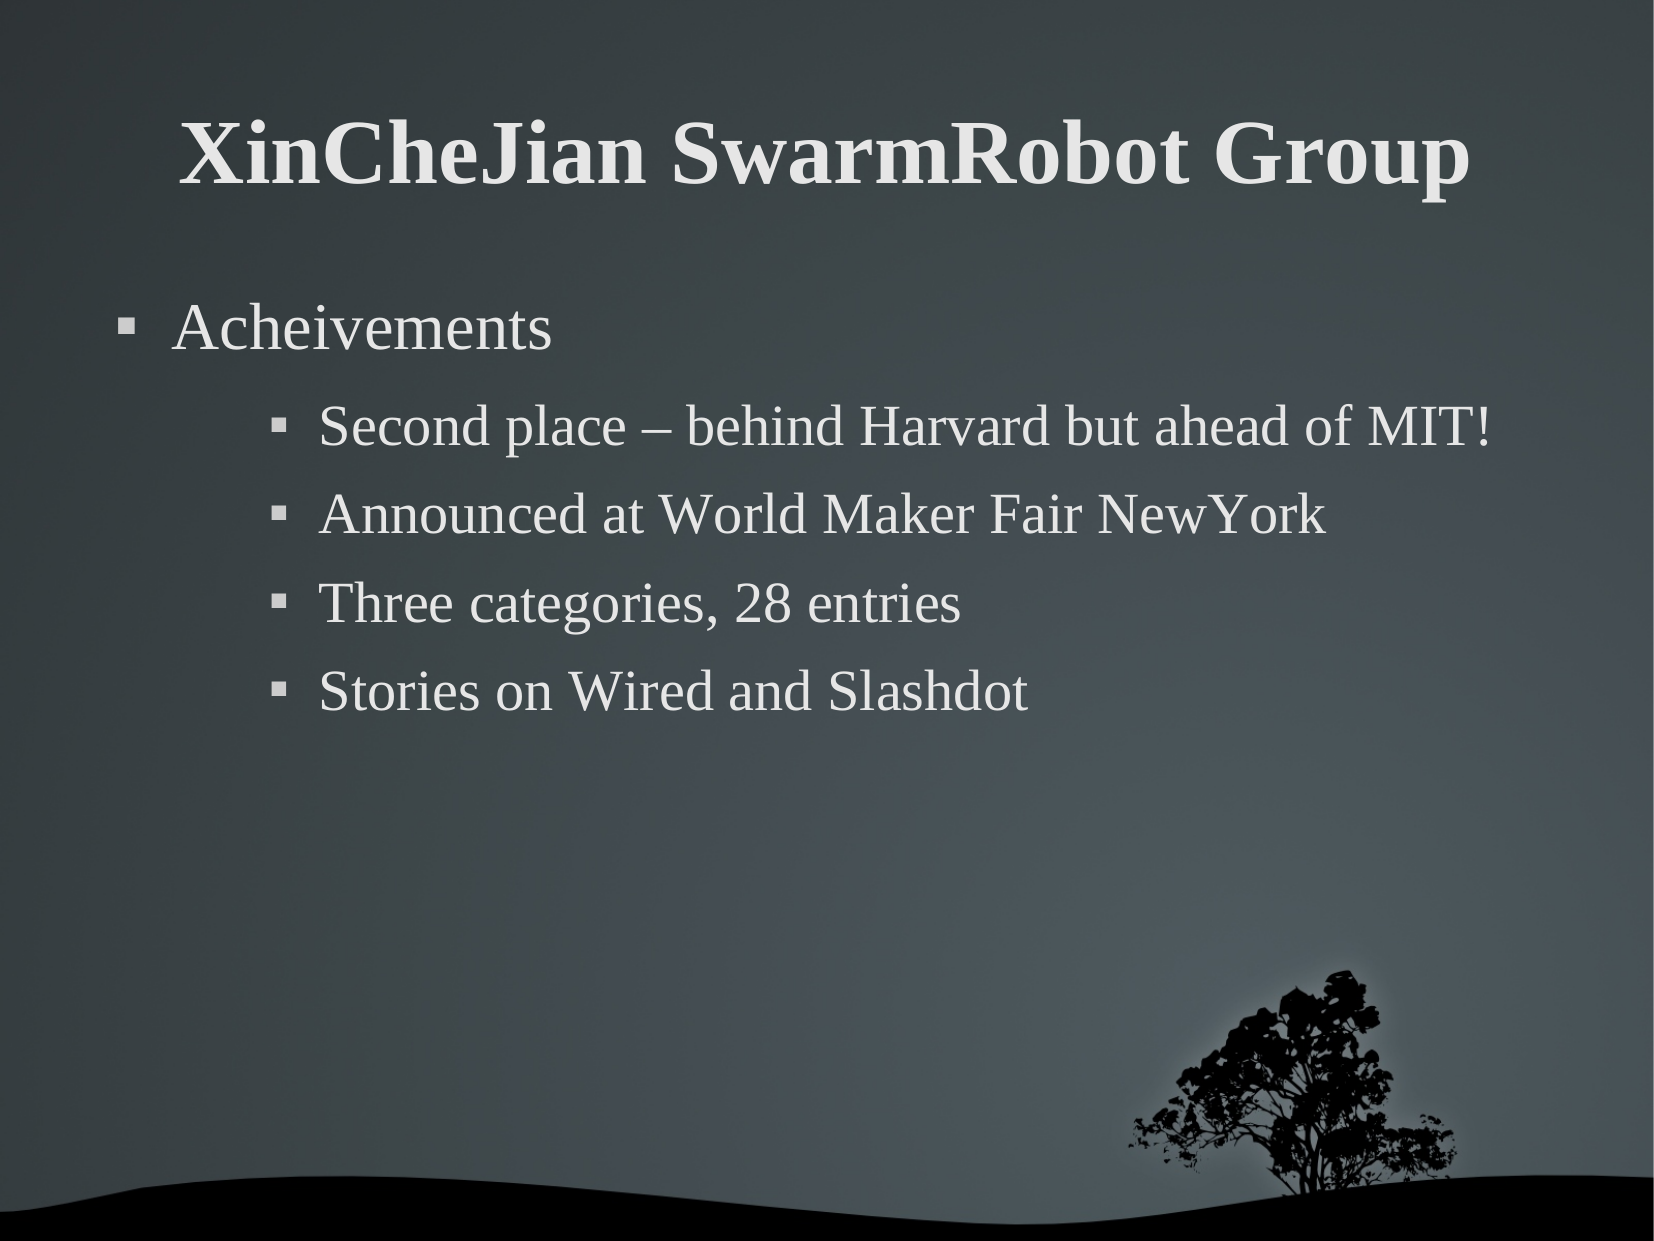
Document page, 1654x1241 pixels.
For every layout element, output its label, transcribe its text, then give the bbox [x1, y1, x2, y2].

picture [0, 0, 1654, 1241]
title XinCheJian SwarmRobot Group [82, 49, 1571, 257]
list Acheivements Second place – behind Harvard but ahead of MIT! Announced at World Maker Fair NewYork Three categories, 28 entries Stories on Wired and Slashdot [82, 290, 1571, 1109]
